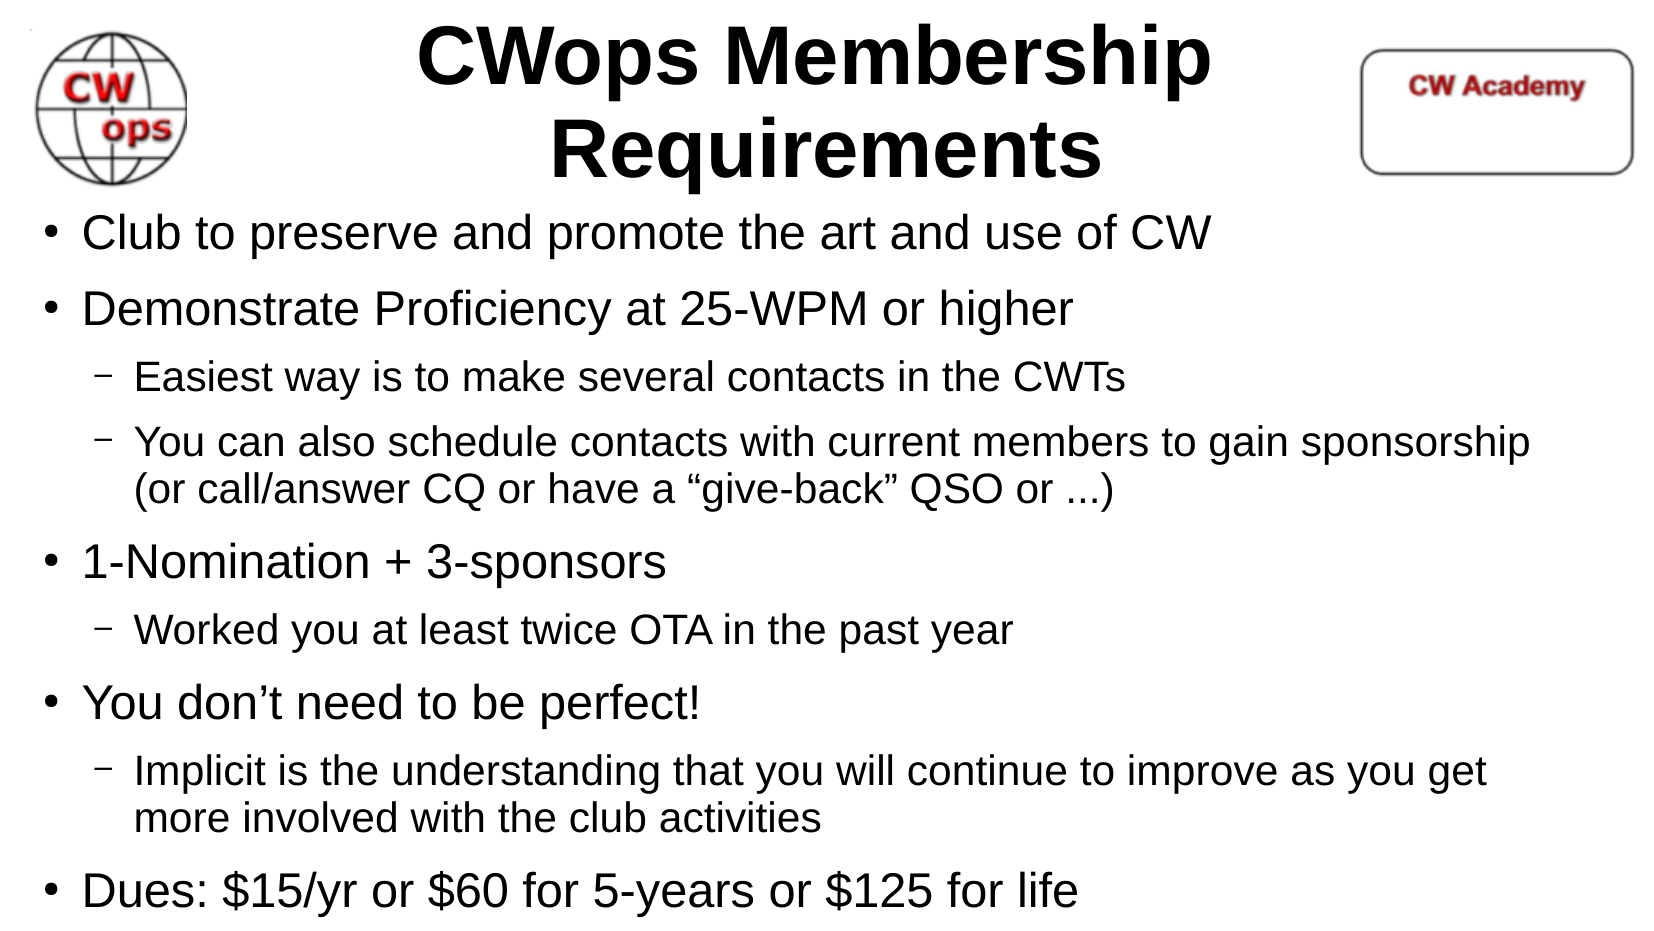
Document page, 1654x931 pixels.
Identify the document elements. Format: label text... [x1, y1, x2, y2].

picture [1571, 37, 1640, 186]
picture [30, 29, 82, 194]
list Club to preserve and promote the art and use of CW Demonstrate Proficiency at 25-WPM or higher Easiest way is to make several contacts in the CWTs You can also schedule contacts with current members to gain sponsorship (or call/answer CQ or have a “give-back” QSO or ...) 1-Nomination + 3-sponsors Worked you at least twice OTA in the past year You don’t need to be perfect! Implicit is the understanding that you will continue to improve as you get more involved with the club activities Dues: $15/yr or $60 for 5-years or $125 for life [30, 205, 1571, 924]
title CWops Membership Requirements [82, 0, 1571, 206]
